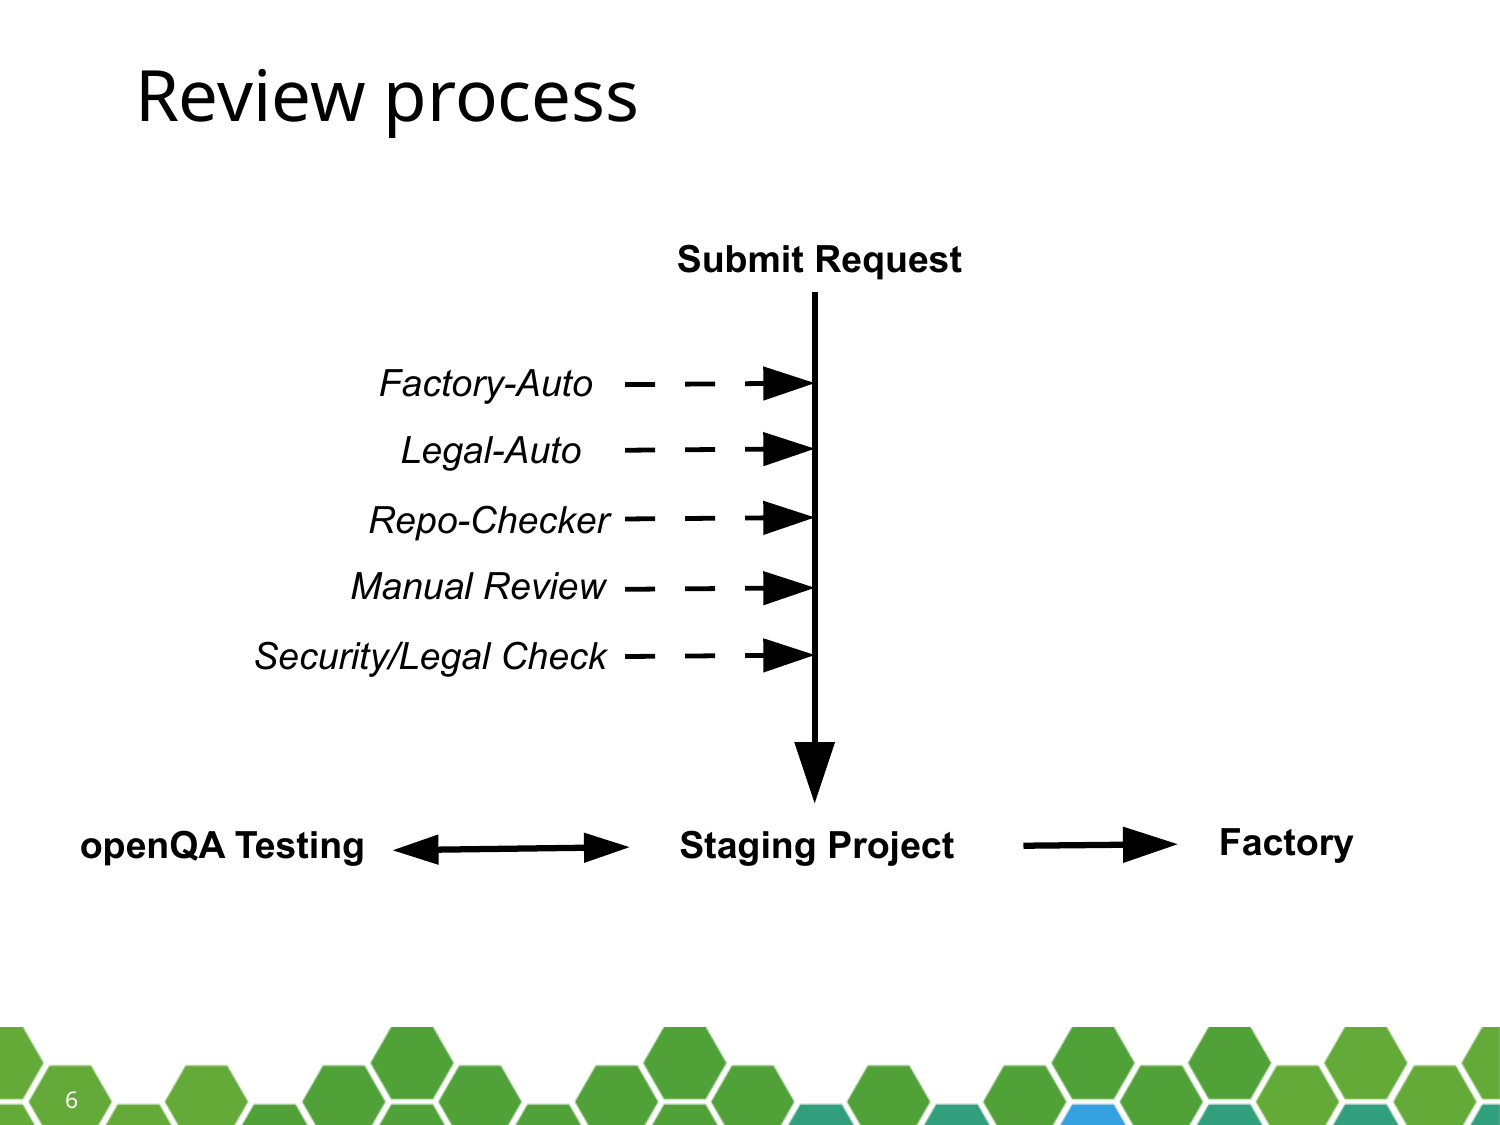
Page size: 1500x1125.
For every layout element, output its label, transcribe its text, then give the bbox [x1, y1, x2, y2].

picture [0, 1027, 1500, 1125]
text_box Submit Request [662, 231, 978, 290]
text_box openQA Testing [65, 817, 380, 876]
title Review process [135, 12, 1372, 175]
text_box Manual Review [334, 558, 621, 615]
text_box Factory [1204, 814, 1370, 873]
text_box Staging Project [664, 817, 984, 876]
text_box Repo-Checker [353, 492, 624, 550]
text_box [53, 222, 1454, 942]
text_box Factory-Auto [363, 354, 608, 412]
text_box Legal-Auto [385, 422, 597, 480]
text_box Security/Legal Check [238, 628, 622, 686]
